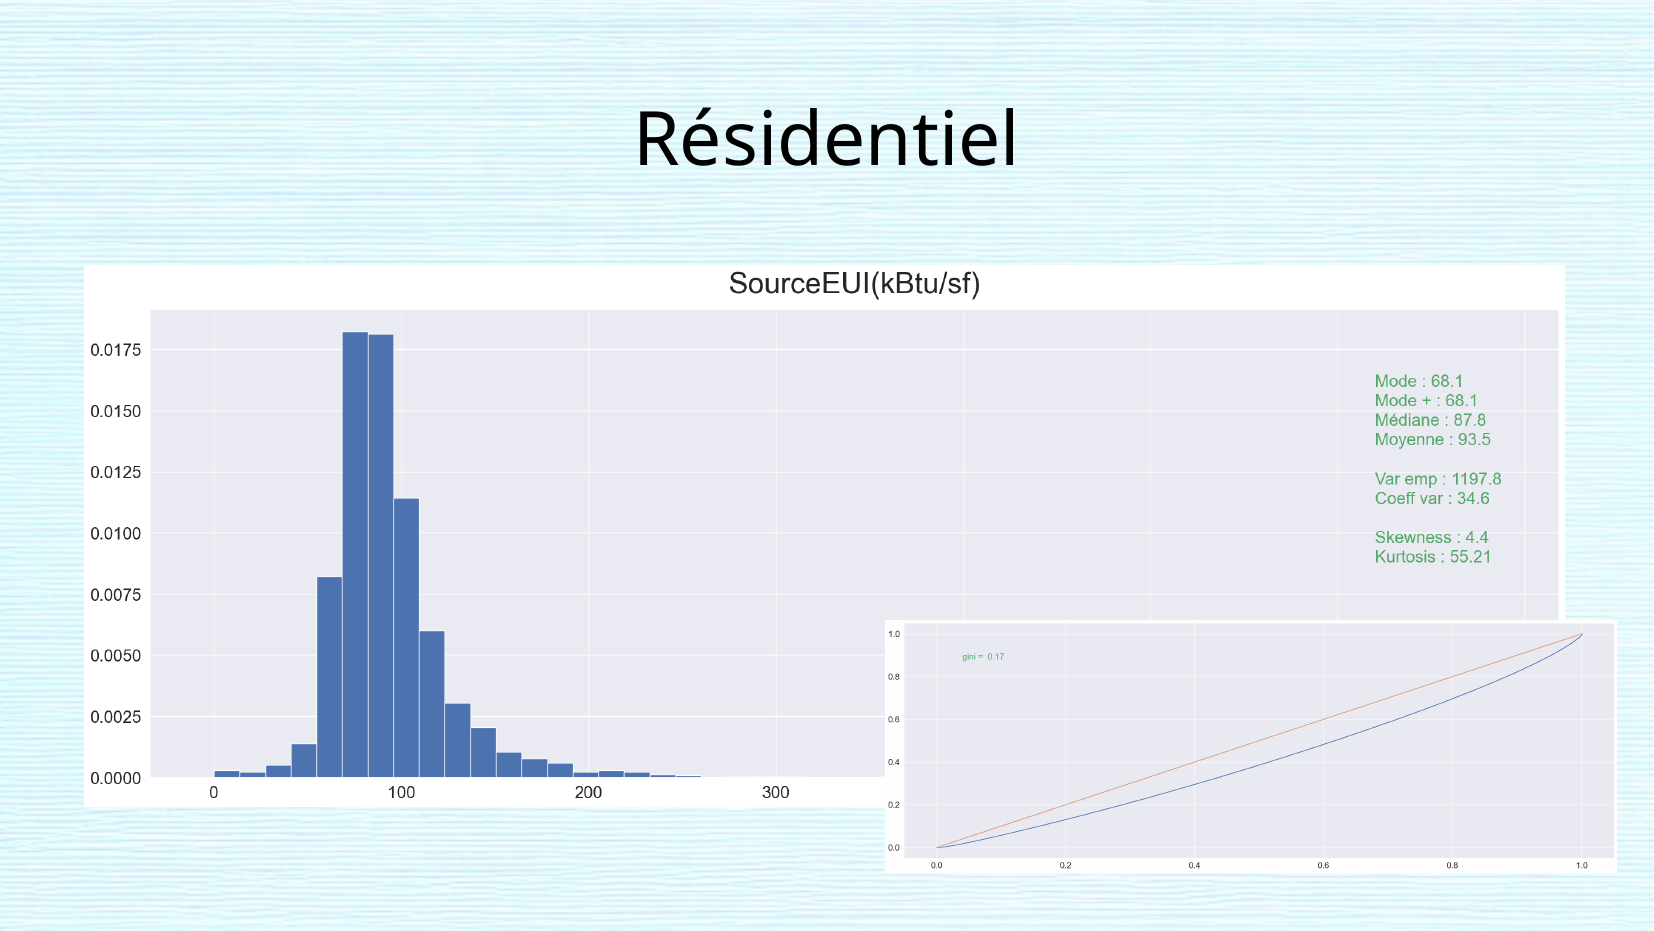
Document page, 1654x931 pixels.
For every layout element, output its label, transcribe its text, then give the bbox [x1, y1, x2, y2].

title Résidentiel [82, 59, 1571, 215]
picture [84, 265, 1617, 873]
